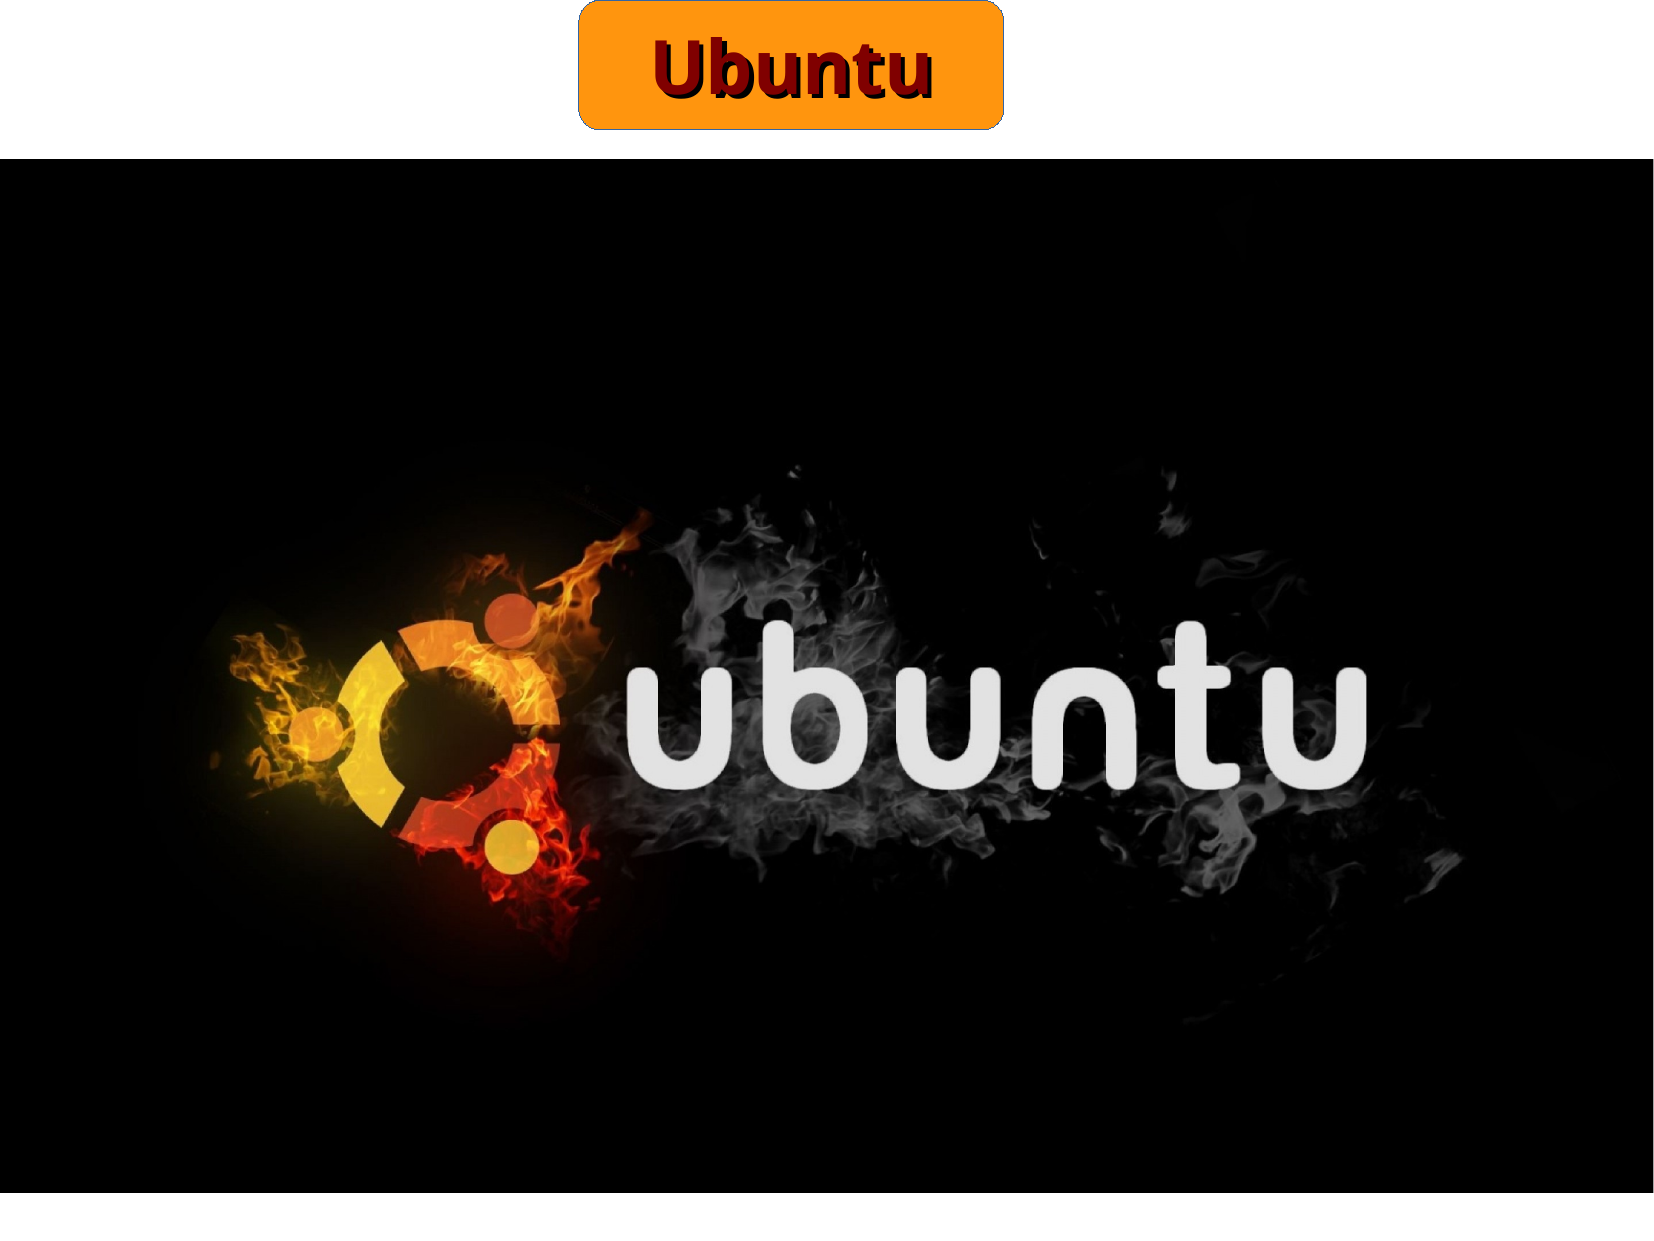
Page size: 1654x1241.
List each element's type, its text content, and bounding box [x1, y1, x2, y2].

picture [0, 159, 1654, 1193]
text_box Ubuntu [578, 0, 1004, 130]
